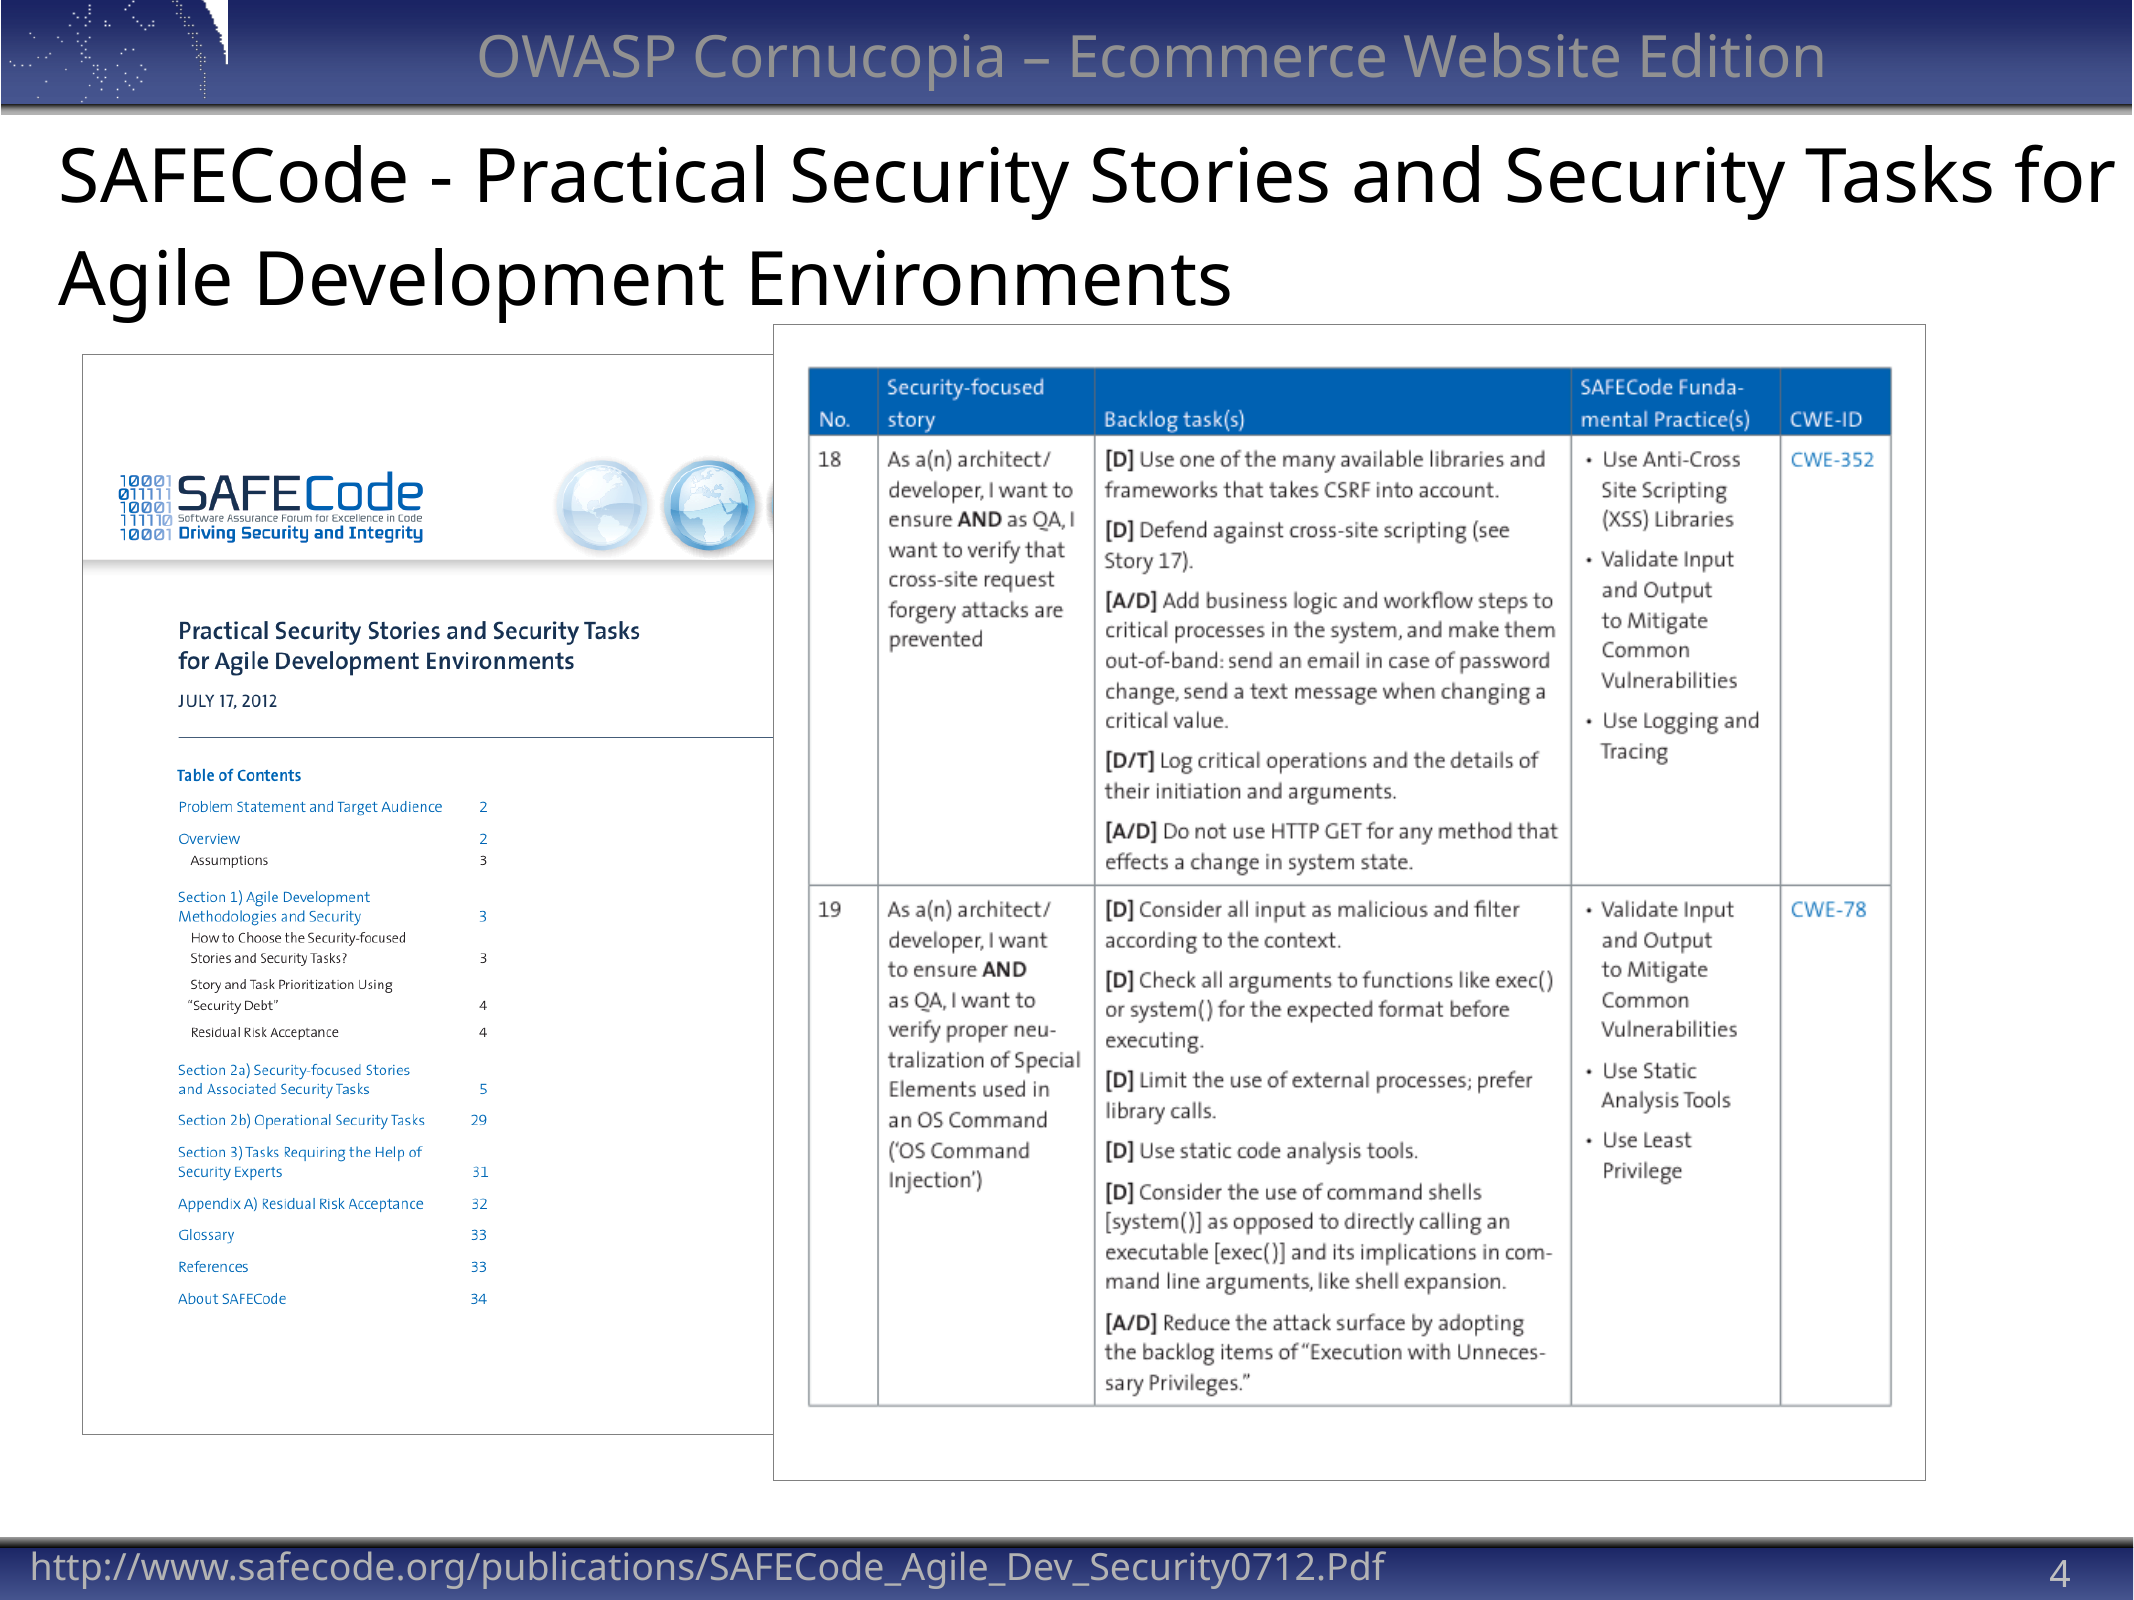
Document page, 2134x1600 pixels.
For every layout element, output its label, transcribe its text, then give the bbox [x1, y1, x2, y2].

list http://www.safecode.org/publications/SAFECode_Agile_Dev_Security0712.Pdf [29, 1540, 2038, 1600]
picture [82, 324, 1926, 1481]
title SAFECode - Practical Security Stories and Security Tasks for Agile Development Environments [58, 124, 2126, 325]
